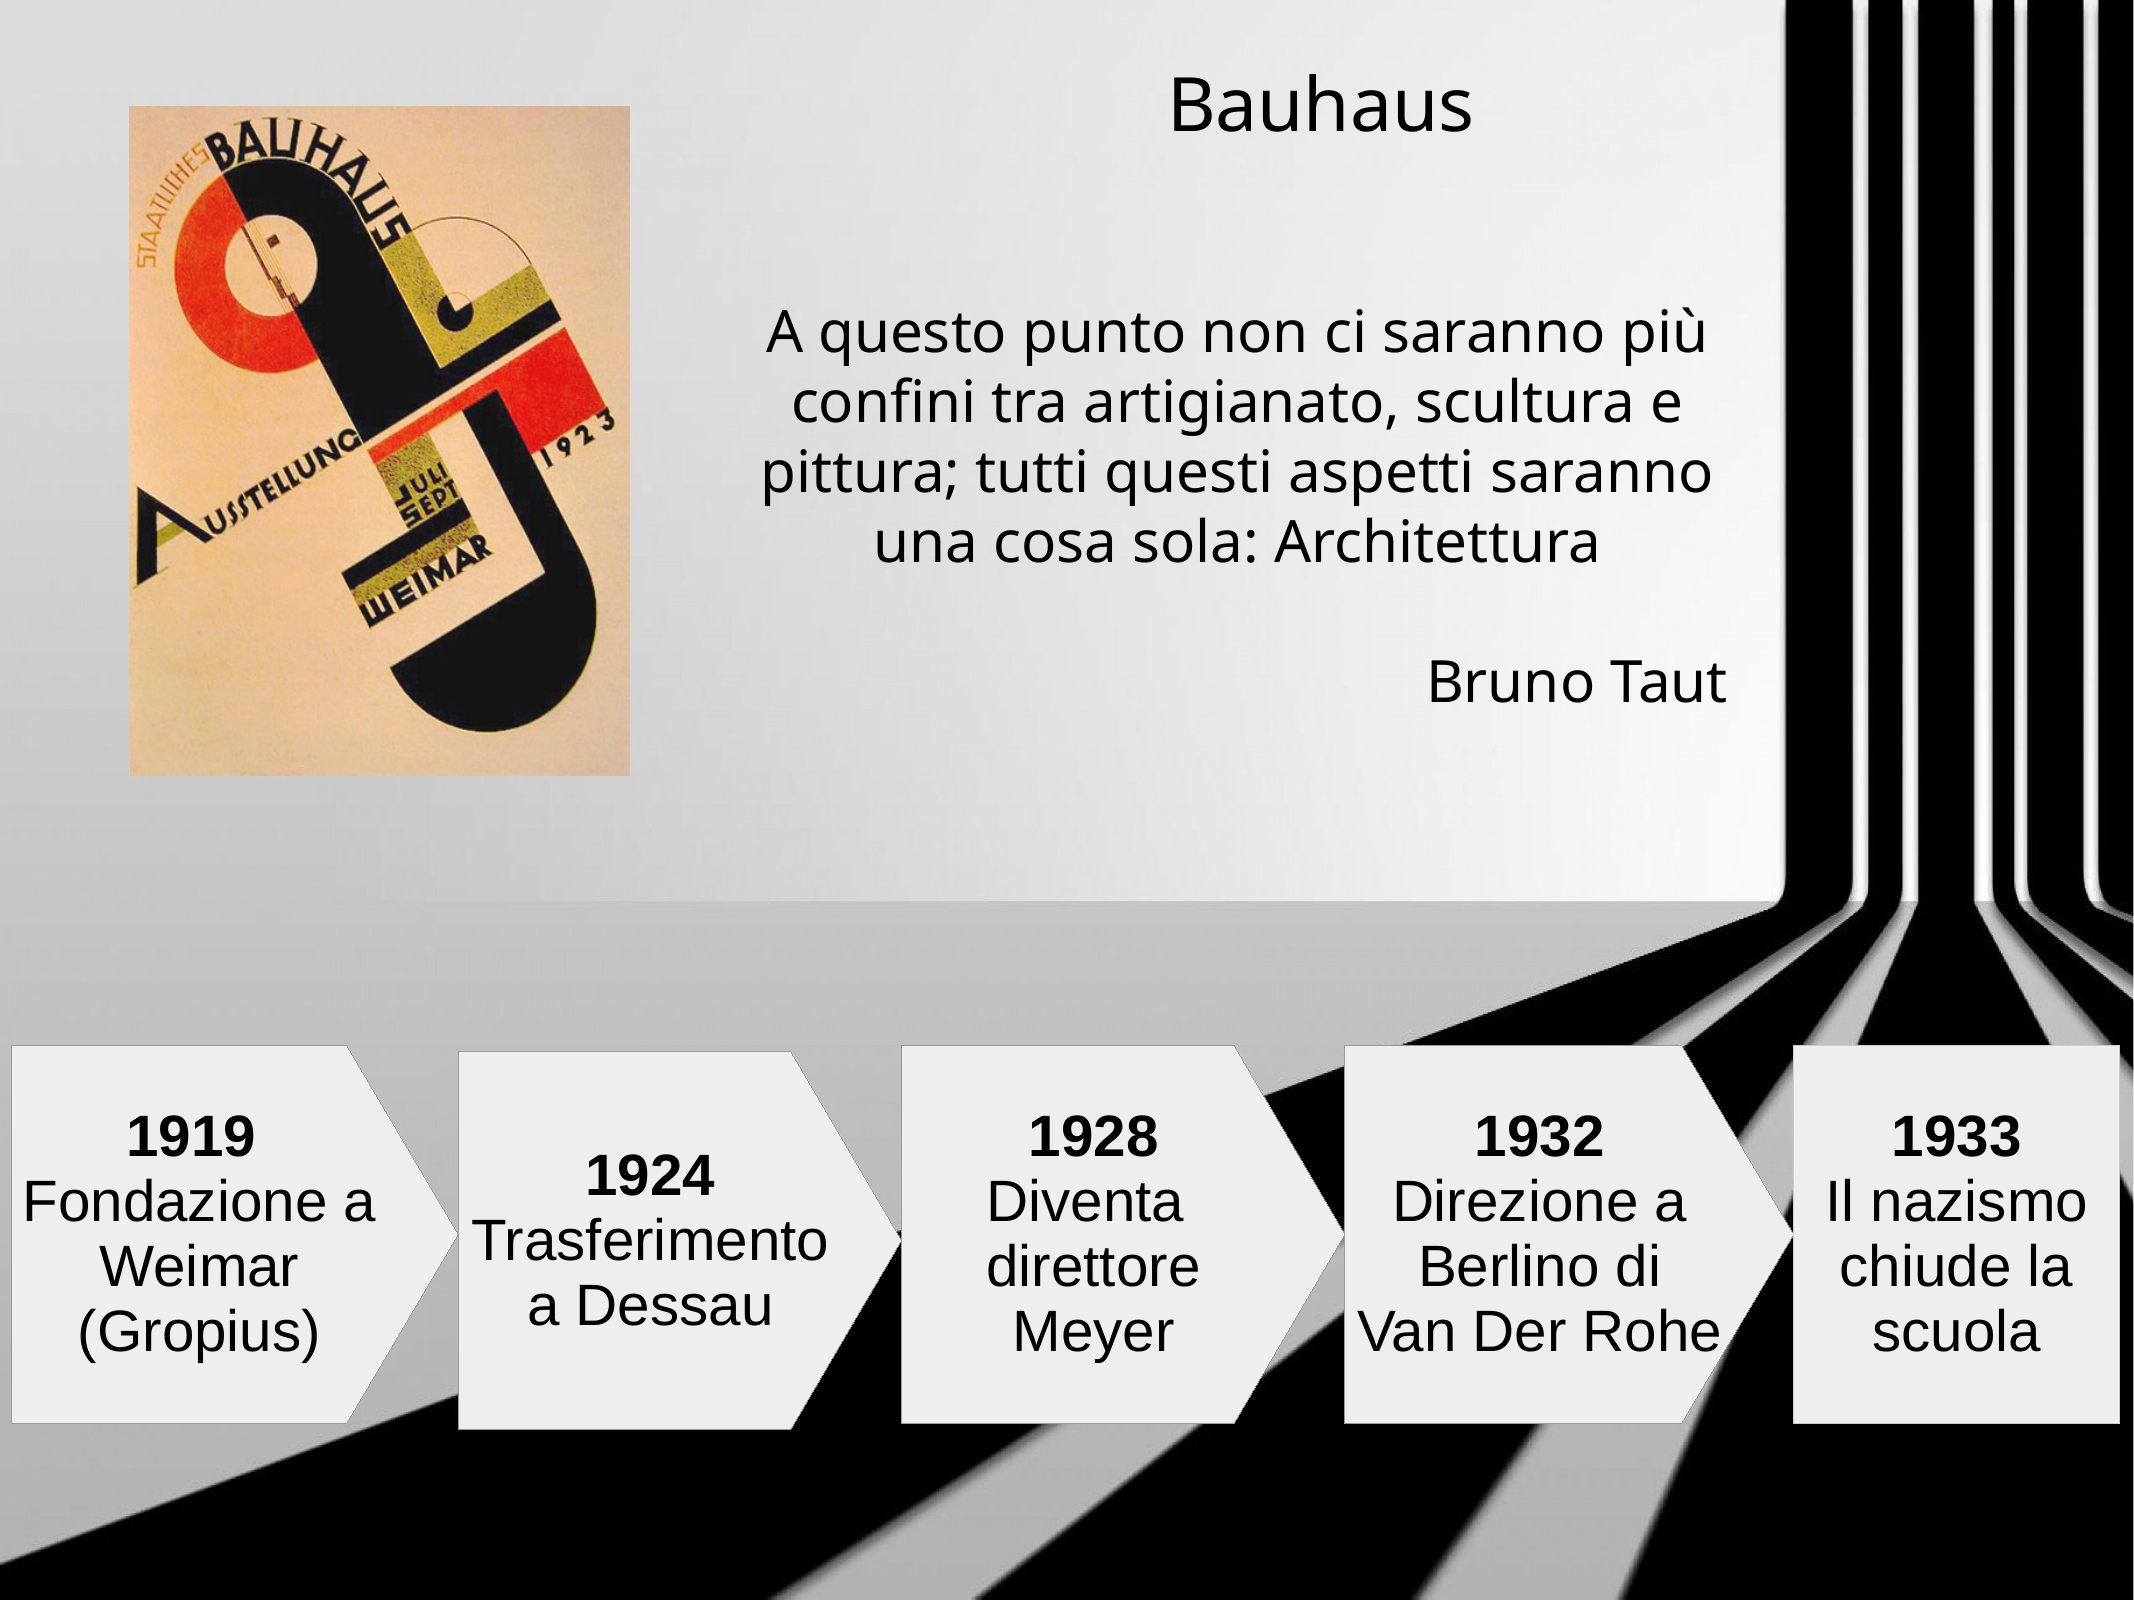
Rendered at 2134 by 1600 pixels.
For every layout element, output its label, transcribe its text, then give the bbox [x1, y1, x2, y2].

picture [0, 0, 2134, 1600]
text_box Bauhaus [1158, 47, 1483, 155]
text_box 1924 Trasferimento a Dessau [458, 1051, 901, 1430]
text_box 1928 Diventa direttore Meyer [901, 1045, 1344, 1424]
text_box 1932 Direzione a Berlino di Van Der Rohe [1344, 1045, 1793, 1424]
text_box 1933 Il nazismo chiude la scuola [1793, 1045, 2120, 1424]
text_box 1919 Fondazione a Weimar (Gropius) [11, 1045, 458, 1424]
text_box A questo punto non ci saranno più confini tra artigianato, scultura e pittura; tutti questi aspetti saranno una cosa sola: Architettura Bruno Taut [738, 286, 1737, 723]
